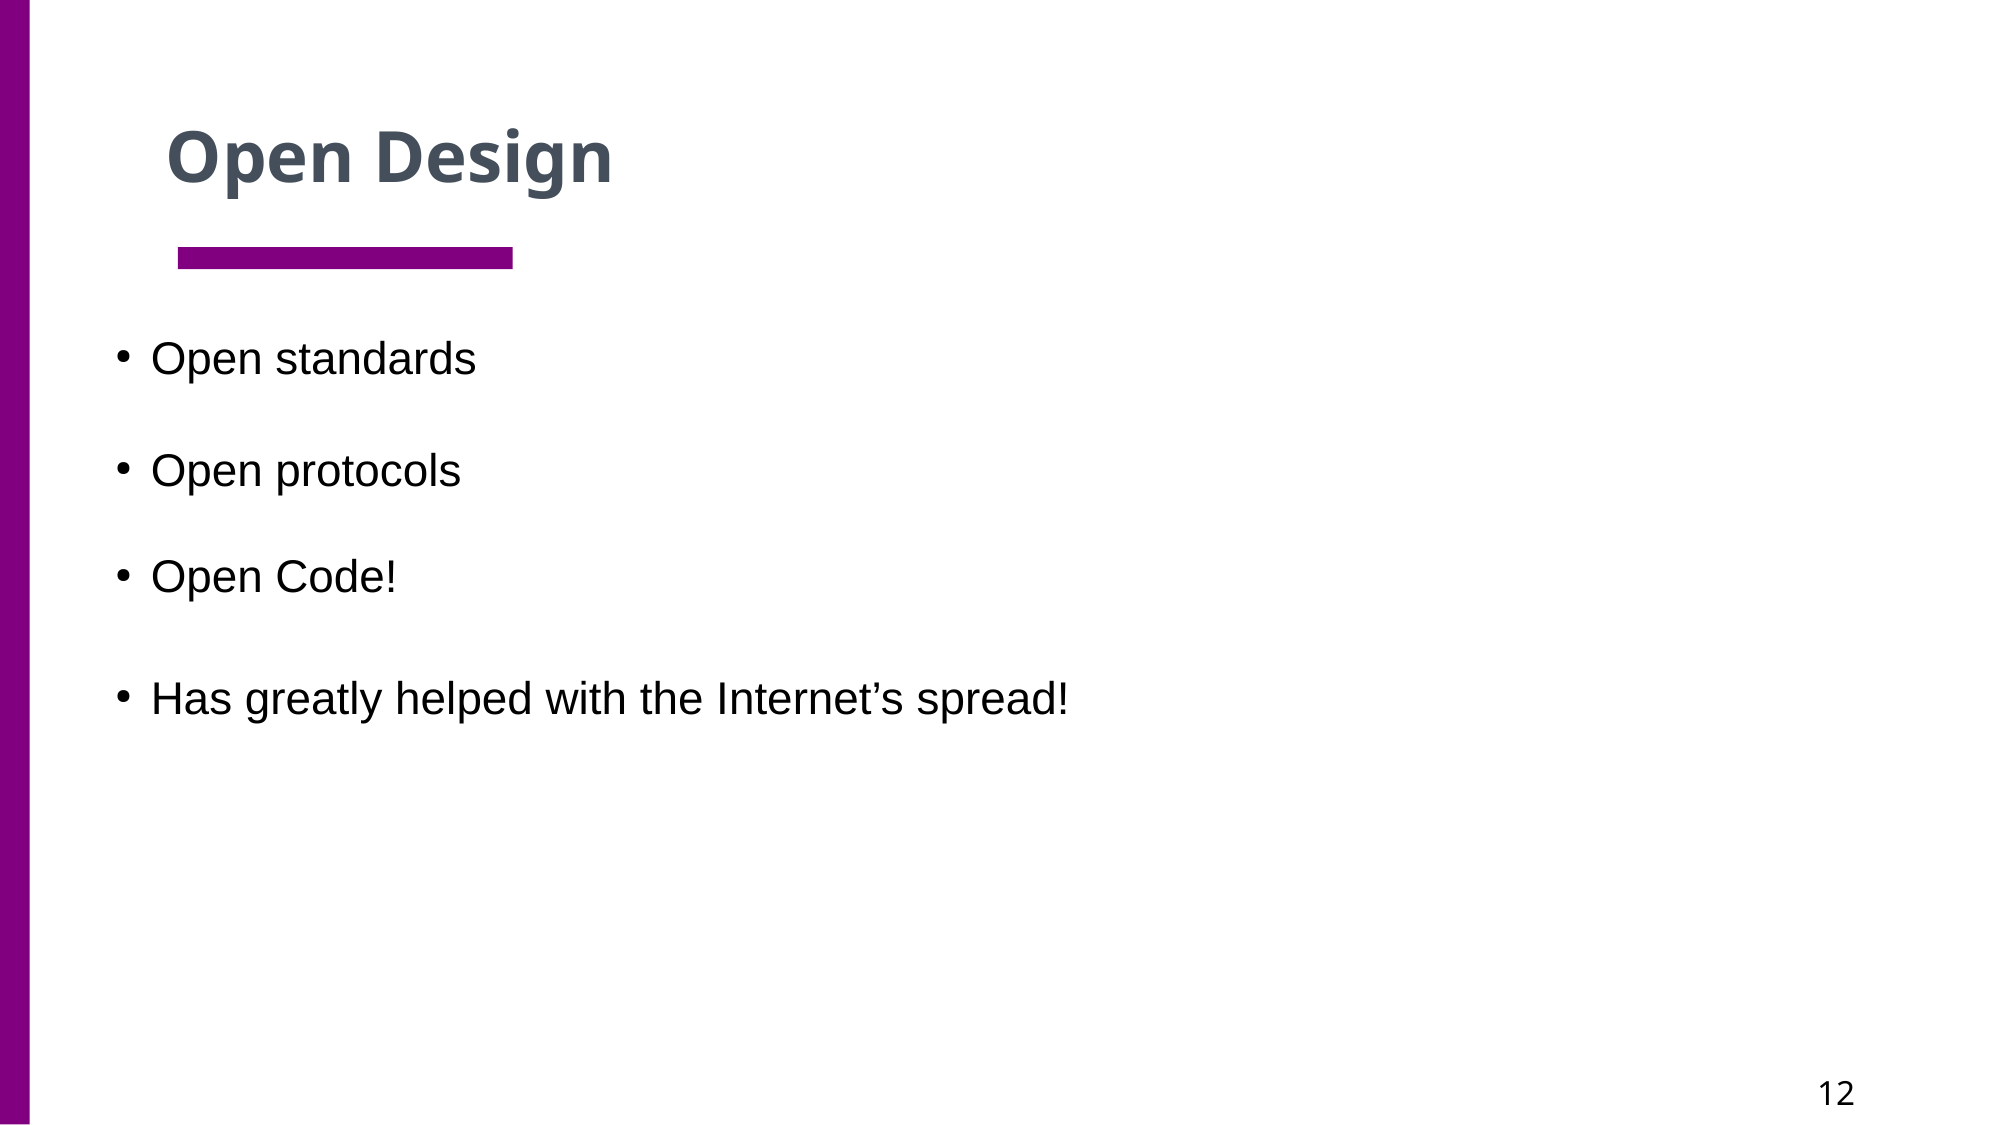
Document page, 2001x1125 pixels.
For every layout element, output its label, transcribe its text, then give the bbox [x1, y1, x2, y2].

text_box Open Design [151, 0, 1849, 212]
text_box Open standards Open protocols Open Code! Has greatly helped with the Internet’s spread! [100, 329, 2000, 756]
